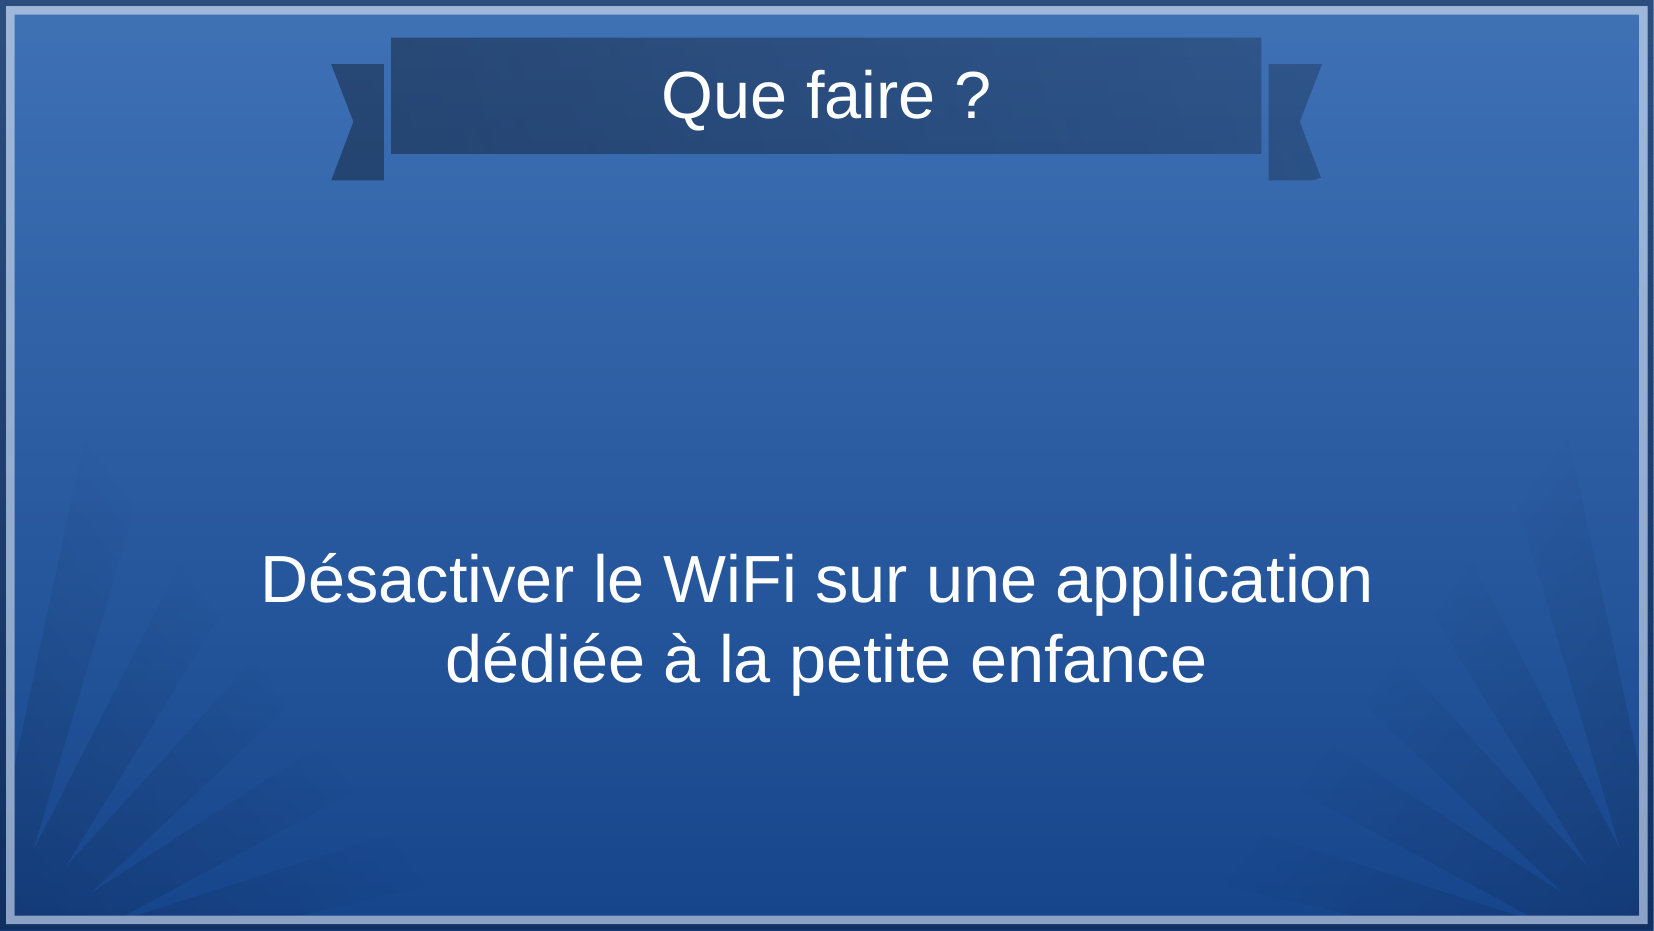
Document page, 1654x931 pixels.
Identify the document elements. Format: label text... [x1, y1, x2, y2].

text_box Désactiver le WiFi sur une application dédiée à la petite enfance [82, 534, 1571, 697]
text_box Que faire ? [82, 39, 1571, 144]
